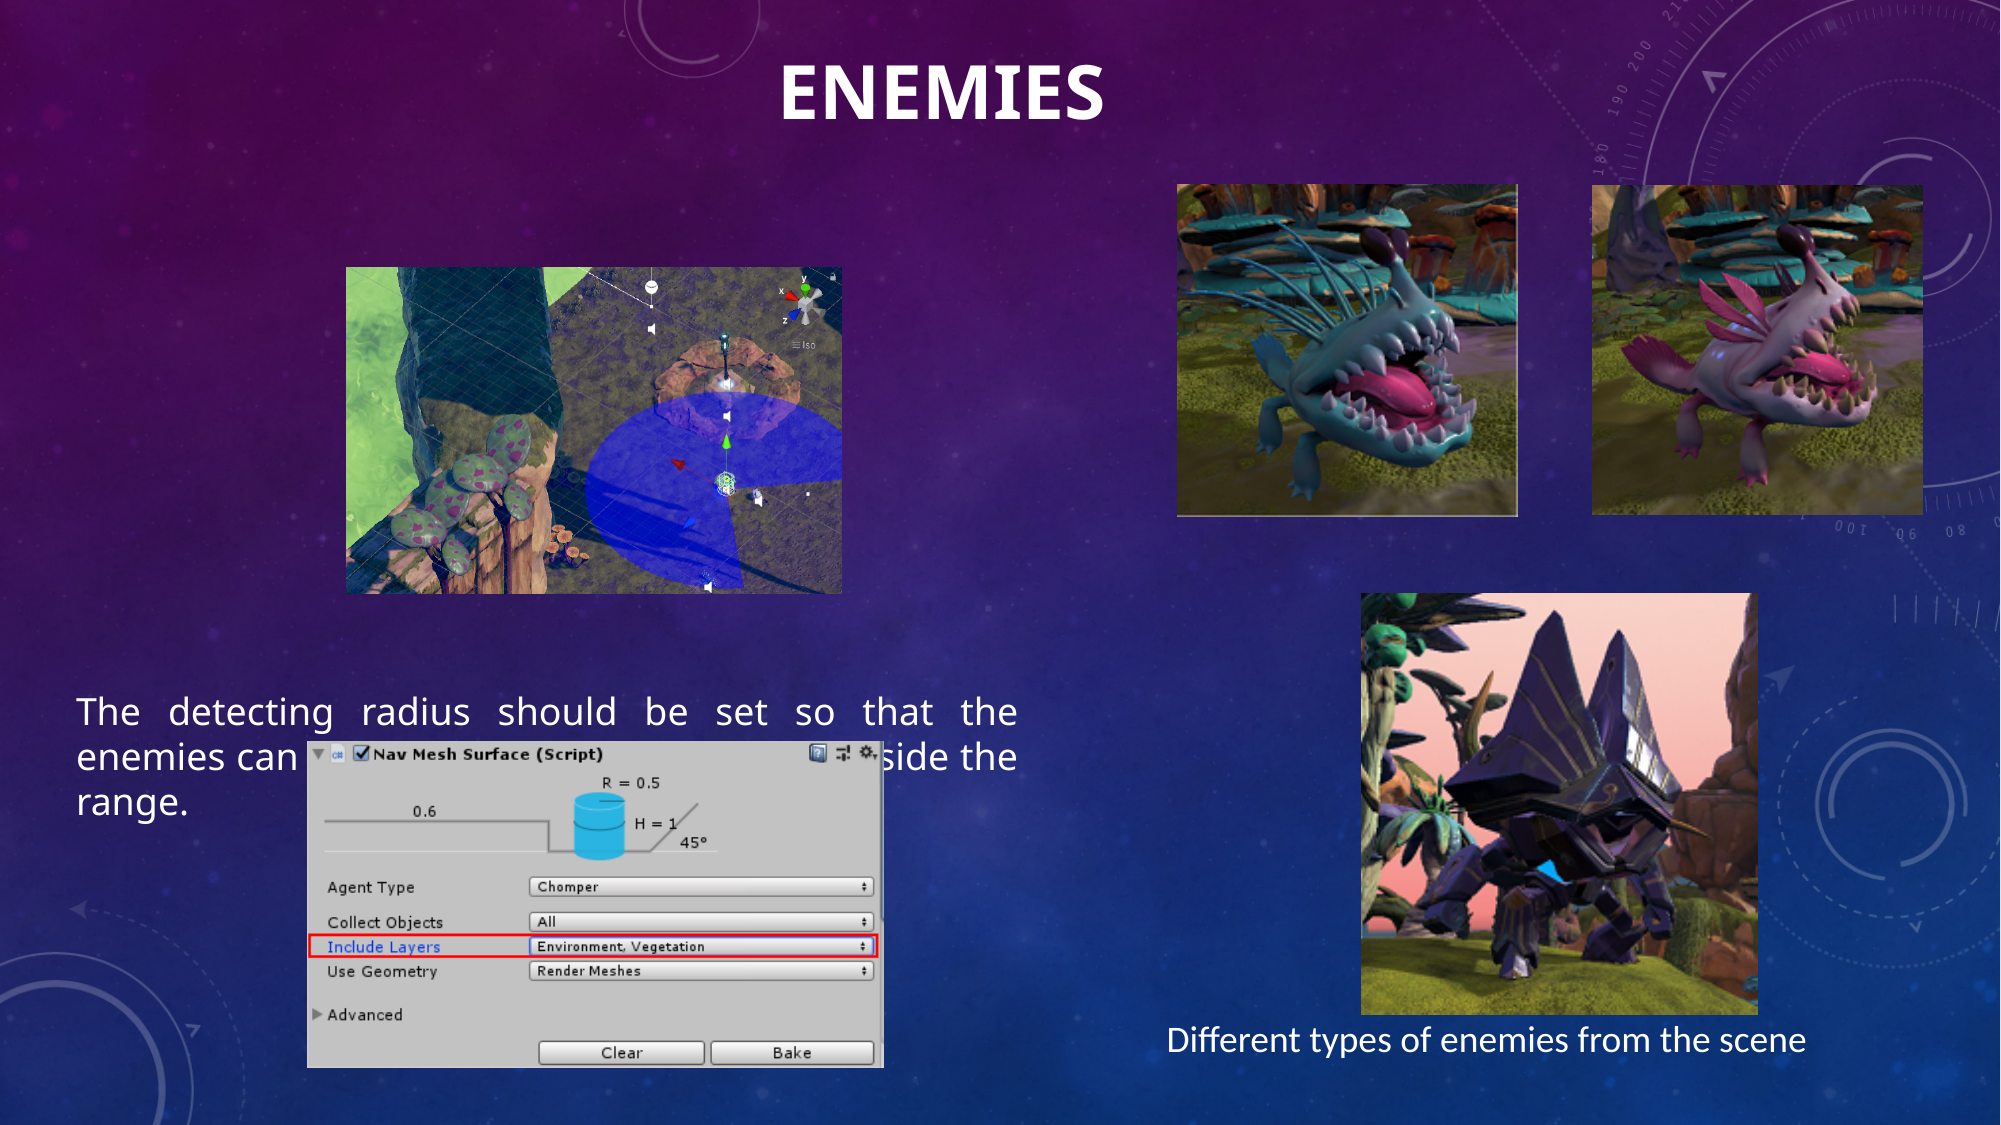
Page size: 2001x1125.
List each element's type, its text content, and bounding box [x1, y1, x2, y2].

text_box Different types of enemies from the scene [1001, 1007, 1973, 1068]
picture [1177, 184, 1518, 517]
picture [307, 741, 884, 1068]
picture [1592, 185, 1923, 515]
list The detecting radius should be set so that the enemies can detect Ellen once she reaches inside the range. Then, a function called Nav Mesh Surface from the plane of the hierarchy should be configurated to tell the enemies that they can walk within which areas of the scene. [61, 549, 1036, 1125]
picture [1361, 593, 1758, 1015]
picture [346, 267, 842, 594]
title Enemies [111, 0, 1774, 180]
